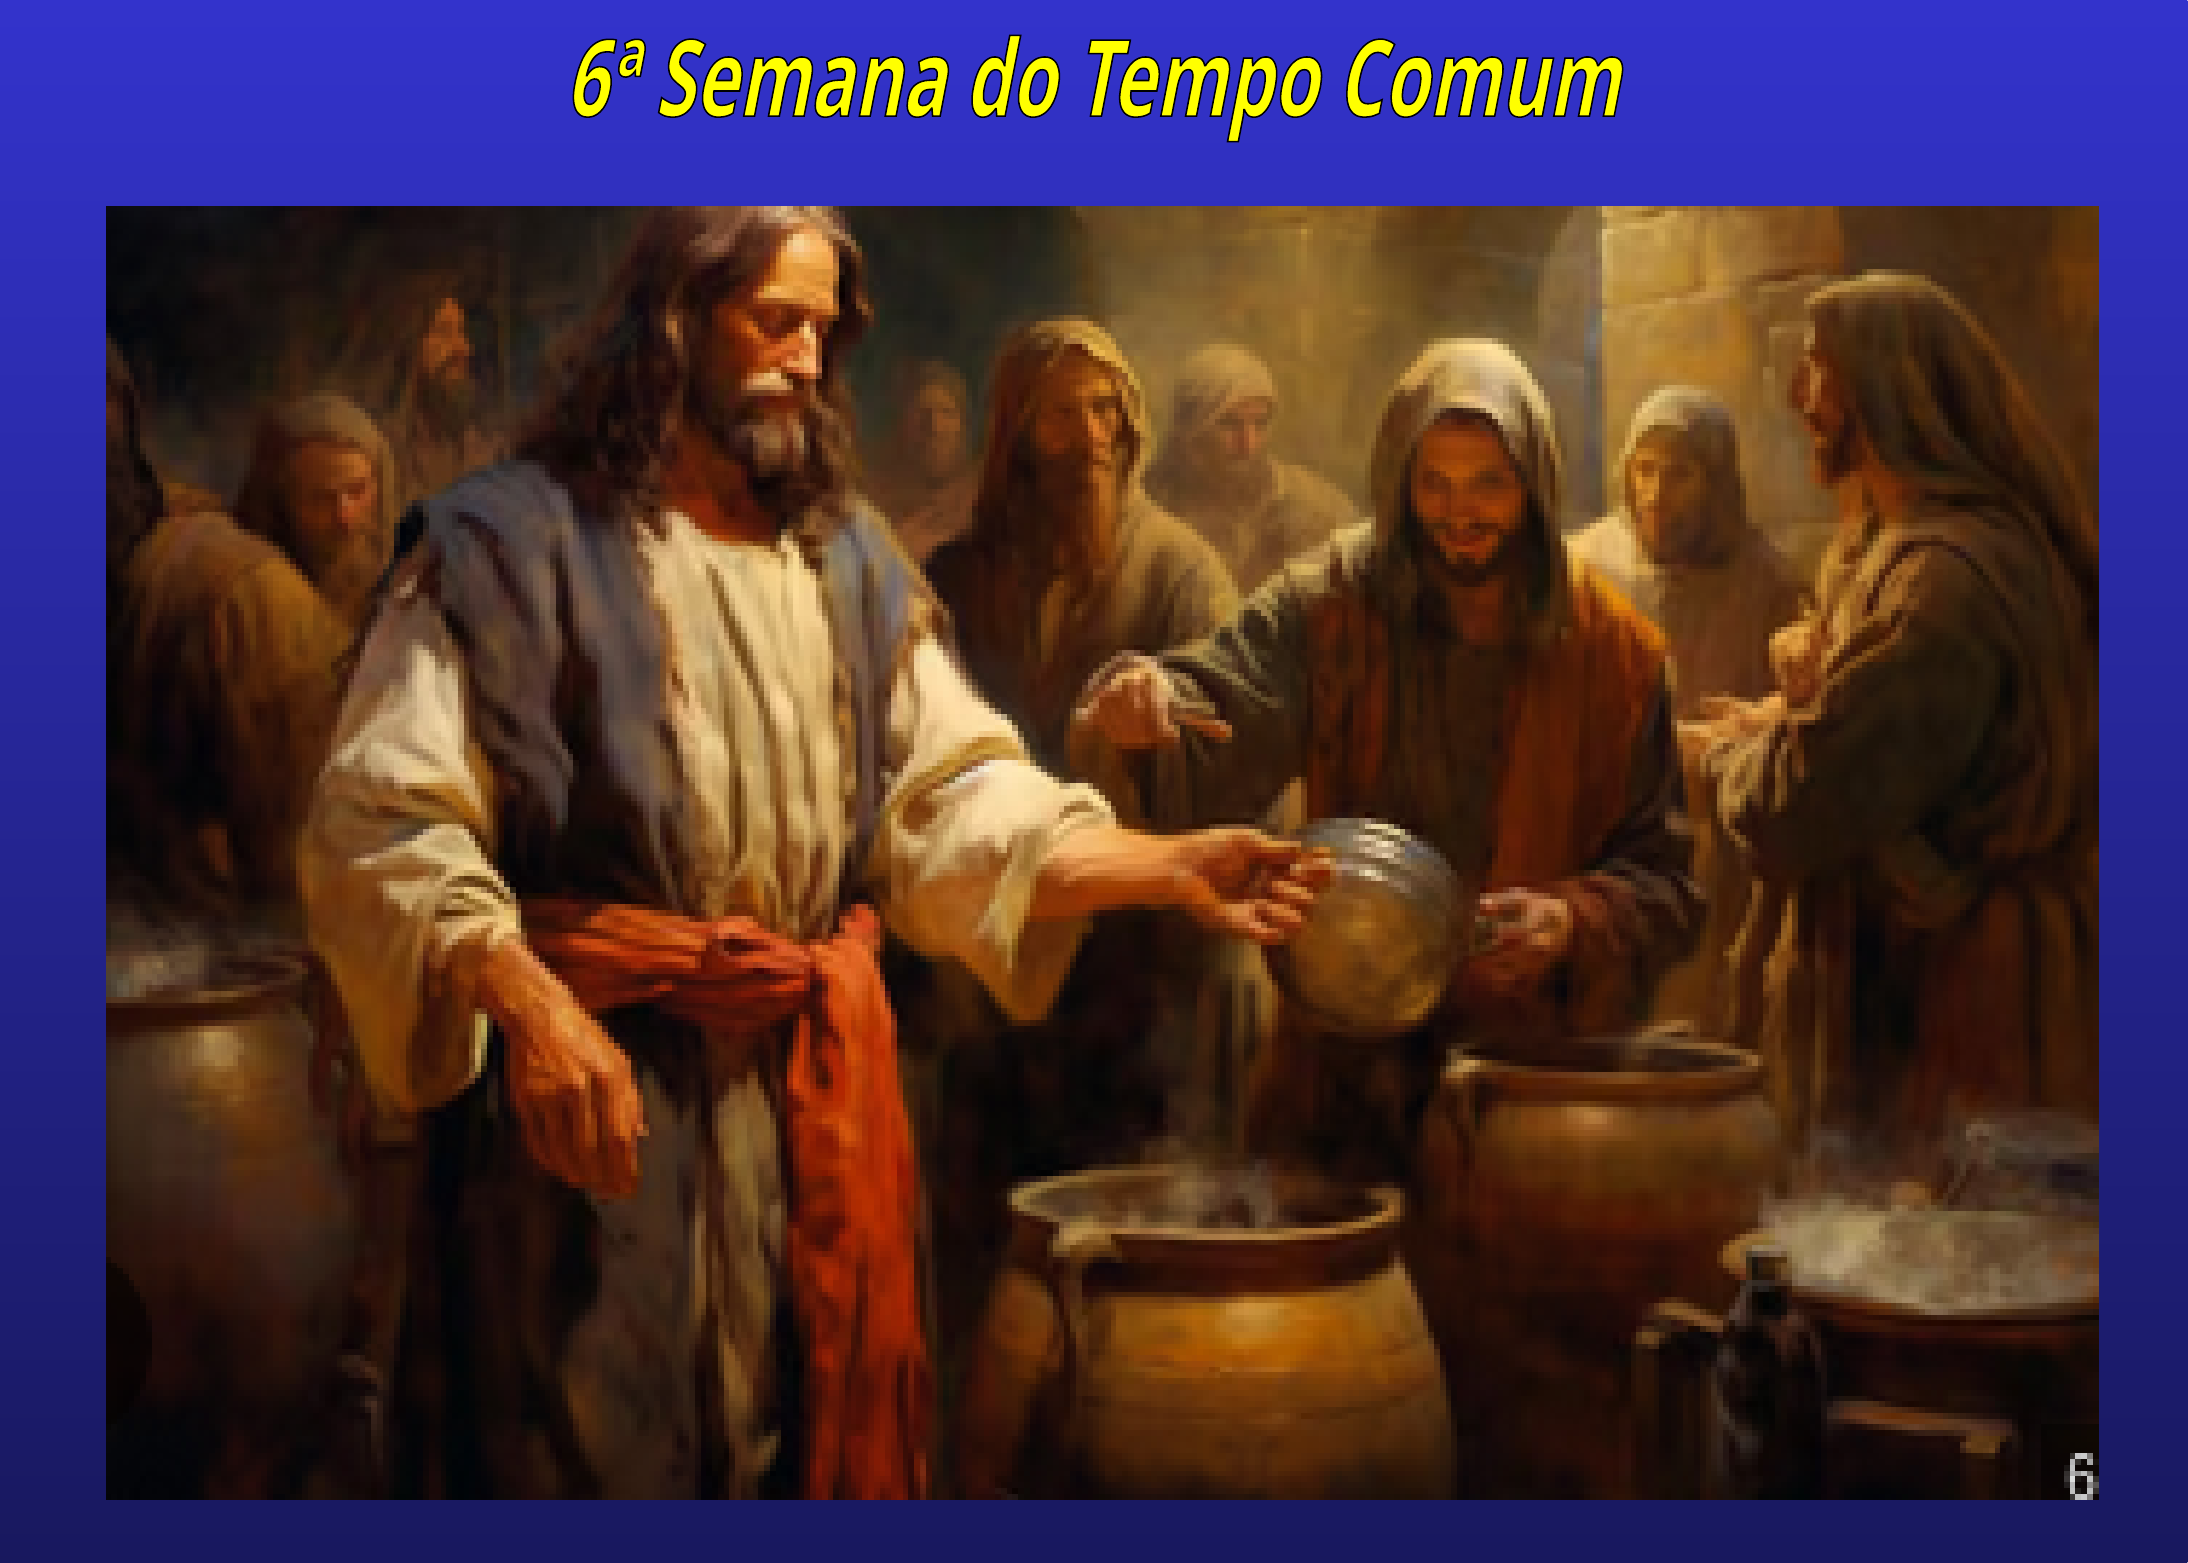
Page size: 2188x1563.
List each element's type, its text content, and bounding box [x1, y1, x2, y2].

text_box 6ª Semana do Tempo Comum [815, 56, 857, 118]
text_box 6ª Semana do Tempo Comum [1434, 56, 1504, 117]
text_box 6ª Semana do Tempo Comum [1391, 56, 1433, 118]
text_box 6ª Semana do Tempo Comum [1160, 56, 1230, 117]
text_box 6ª Semana do Tempo Comum [1088, 40, 1131, 117]
text_box 6ª Semana do Tempo Comum [1227, 56, 1277, 142]
text_box 6ª Semana do Tempo Comum [743, 56, 813, 117]
text_box 6ª Semana do Tempo Comum [1018, 56, 1060, 118]
text_box 6ª Semana do Tempo Comum [972, 35, 1021, 118]
text_box 6ª Semana do Tempo Comum [859, 56, 905, 117]
text_box 6ª Semana do Tempo Comum [702, 56, 743, 118]
text_box 6ª Semana do Tempo Comum [573, 39, 617, 118]
text_box 6ª Semana do Tempo Comum [1346, 39, 1395, 118]
text_box 6ª Semana do Tempo Comum [618, 39, 646, 78]
text_box 6ª Semana do Tempo Comum [1553, 56, 1623, 117]
text_box 6ª Semana do Tempo Comum [658, 39, 706, 118]
picture [106, 206, 2099, 1501]
text_box 6ª Semana do Tempo Comum [1119, 56, 1160, 118]
text_box 6ª Semana do Tempo Comum [1508, 58, 1554, 118]
text_box 6ª Semana do Tempo Comum [907, 56, 949, 118]
text_box 6ª Semana do Tempo Comum [1280, 56, 1322, 118]
